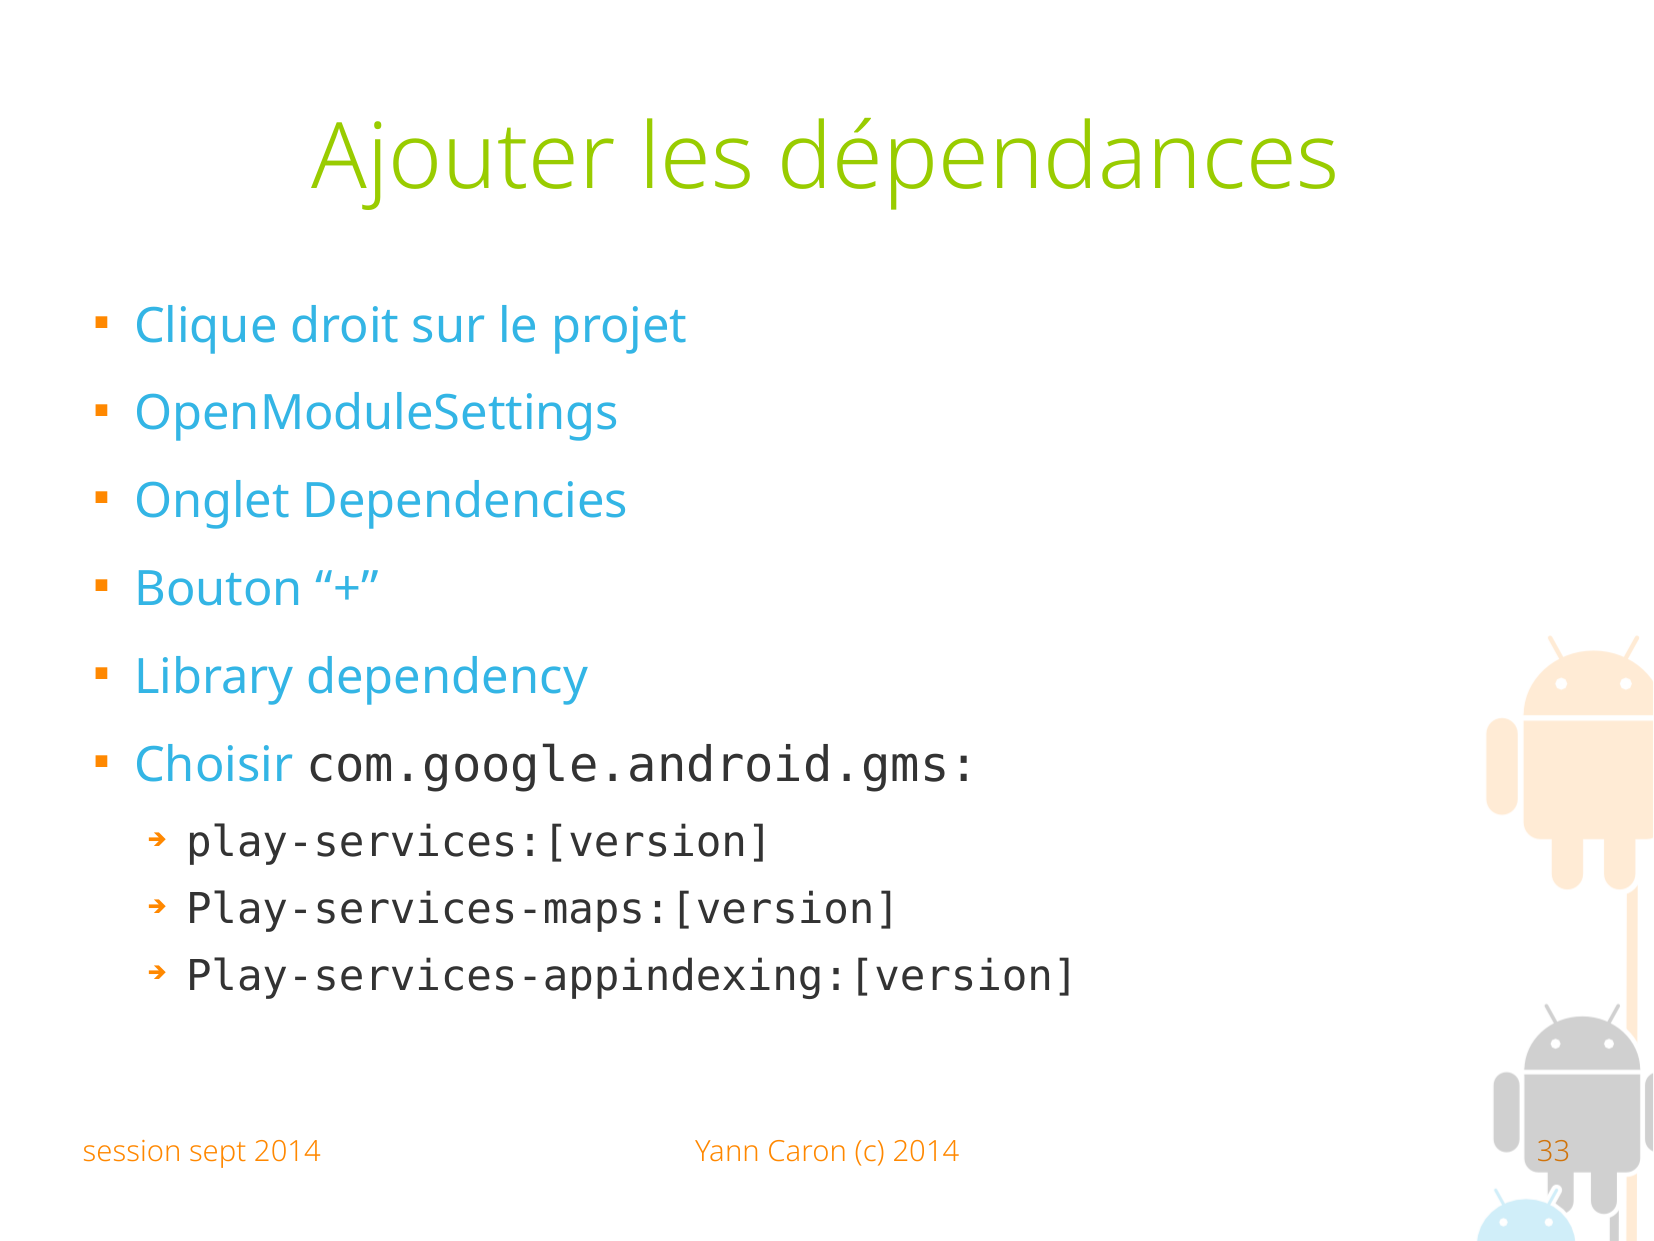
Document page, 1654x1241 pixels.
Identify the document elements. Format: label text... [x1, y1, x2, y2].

title Ajouter les dépendances [82, 49, 1571, 257]
list Clique droit sur le projet OpenModuleSettings Onglet Dependencies Bouton “+” Library dependency Choisir com.google.android.gms: play-services:[version] Play-services-maps:[version] Play-services-appindexing:[version] [82, 290, 1546, 1010]
picture [240, 423, 1654, 1241]
